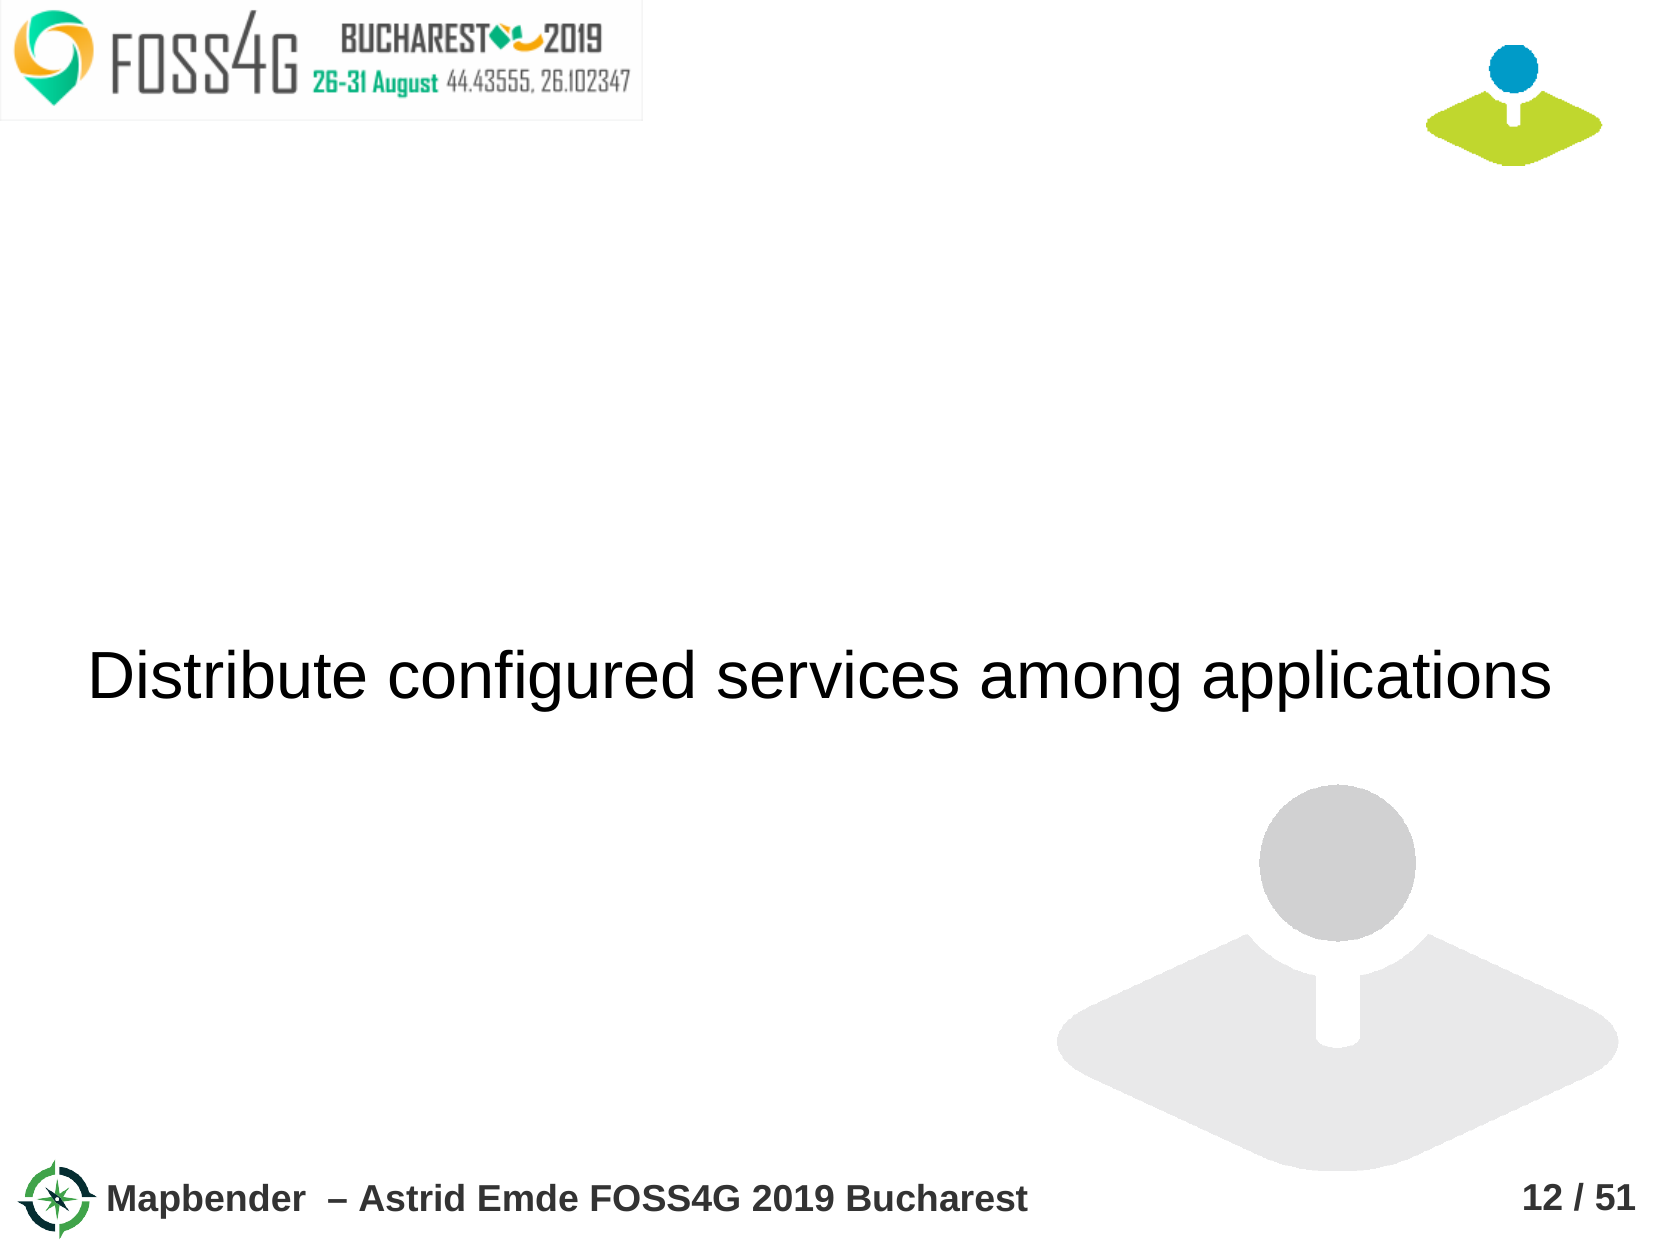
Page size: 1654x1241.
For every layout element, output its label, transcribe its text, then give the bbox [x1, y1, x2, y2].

picture [1426, 45, 1604, 166]
subtitle Distribute configured services among applications [76, 177, 1565, 1173]
picture [0, 0, 643, 121]
picture [16, 1158, 98, 1240]
